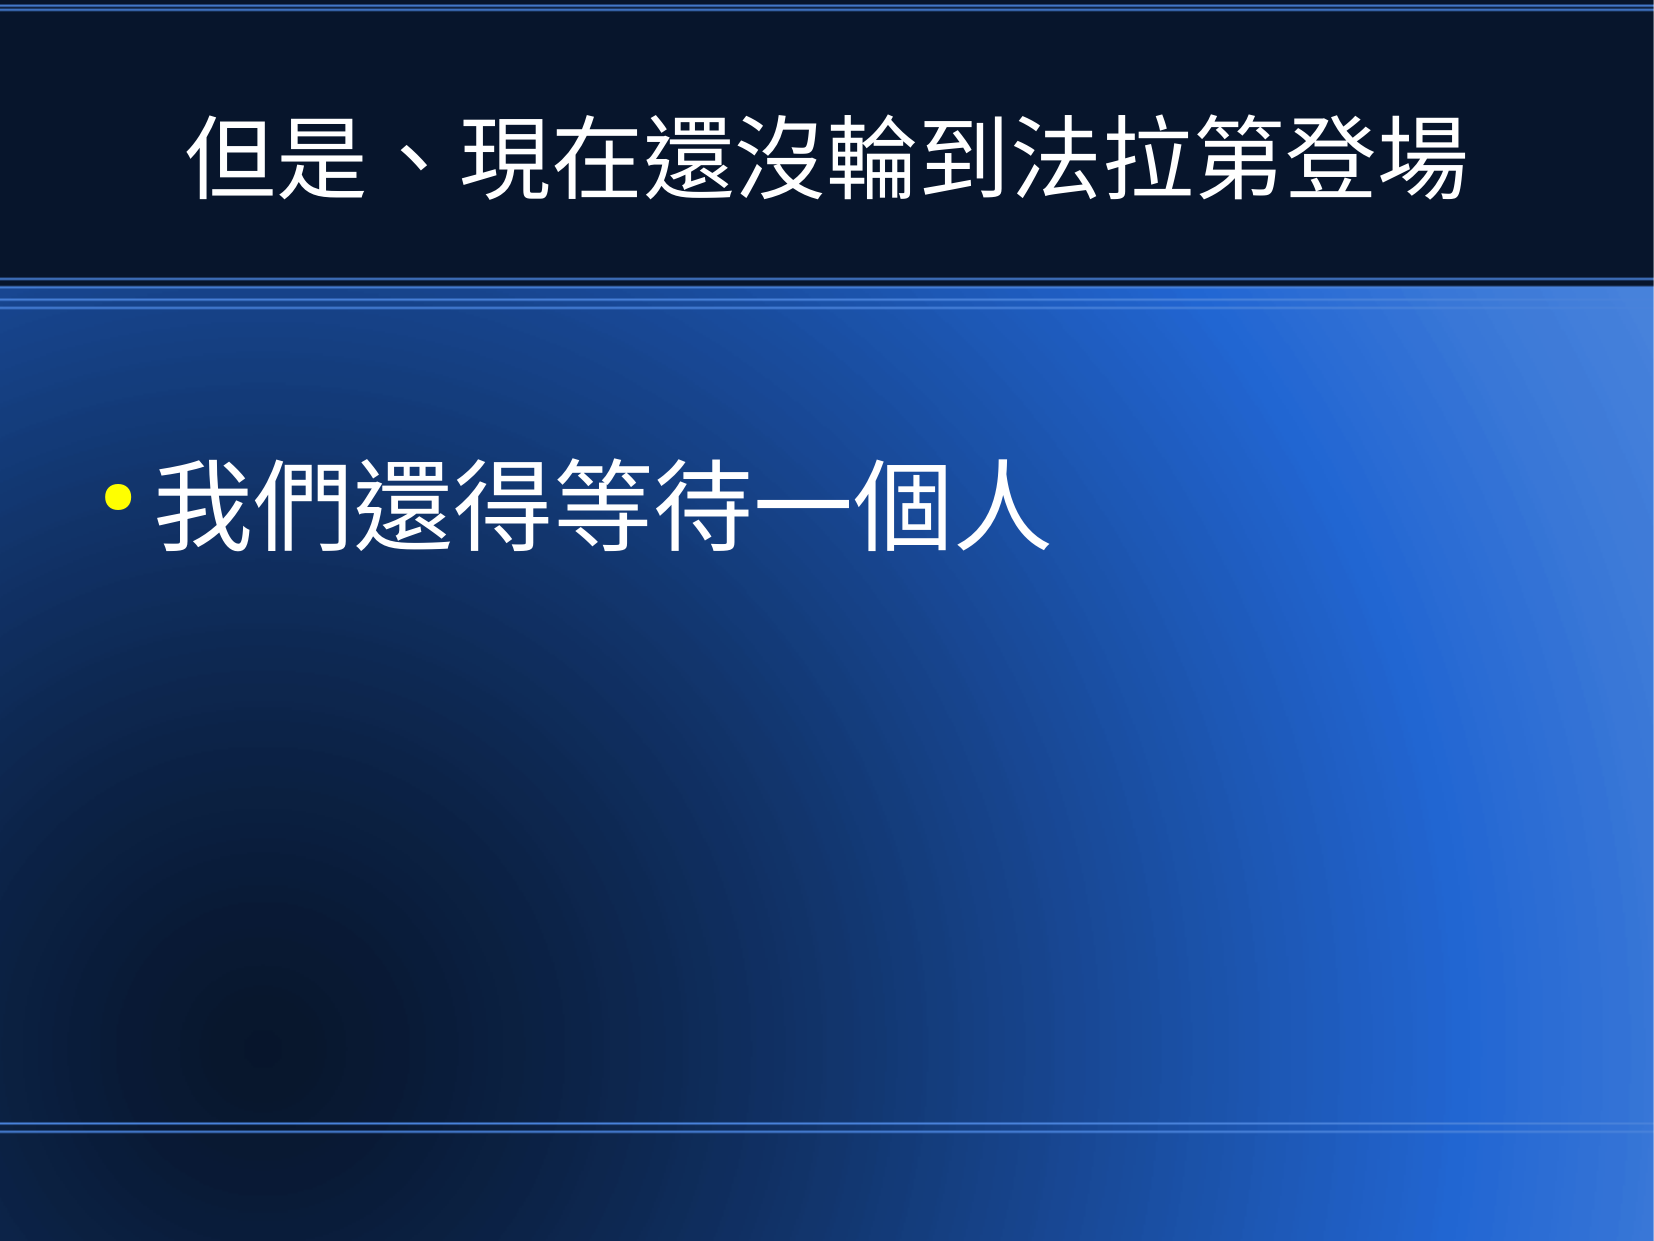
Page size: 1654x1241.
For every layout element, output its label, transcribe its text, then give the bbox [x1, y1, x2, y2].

list 我們還得等待一個人 [82, 355, 1571, 1241]
picture [0, 0, 1654, 1241]
title 但是、現在還沒輪到法拉第登場 [82, 49, 1571, 257]
